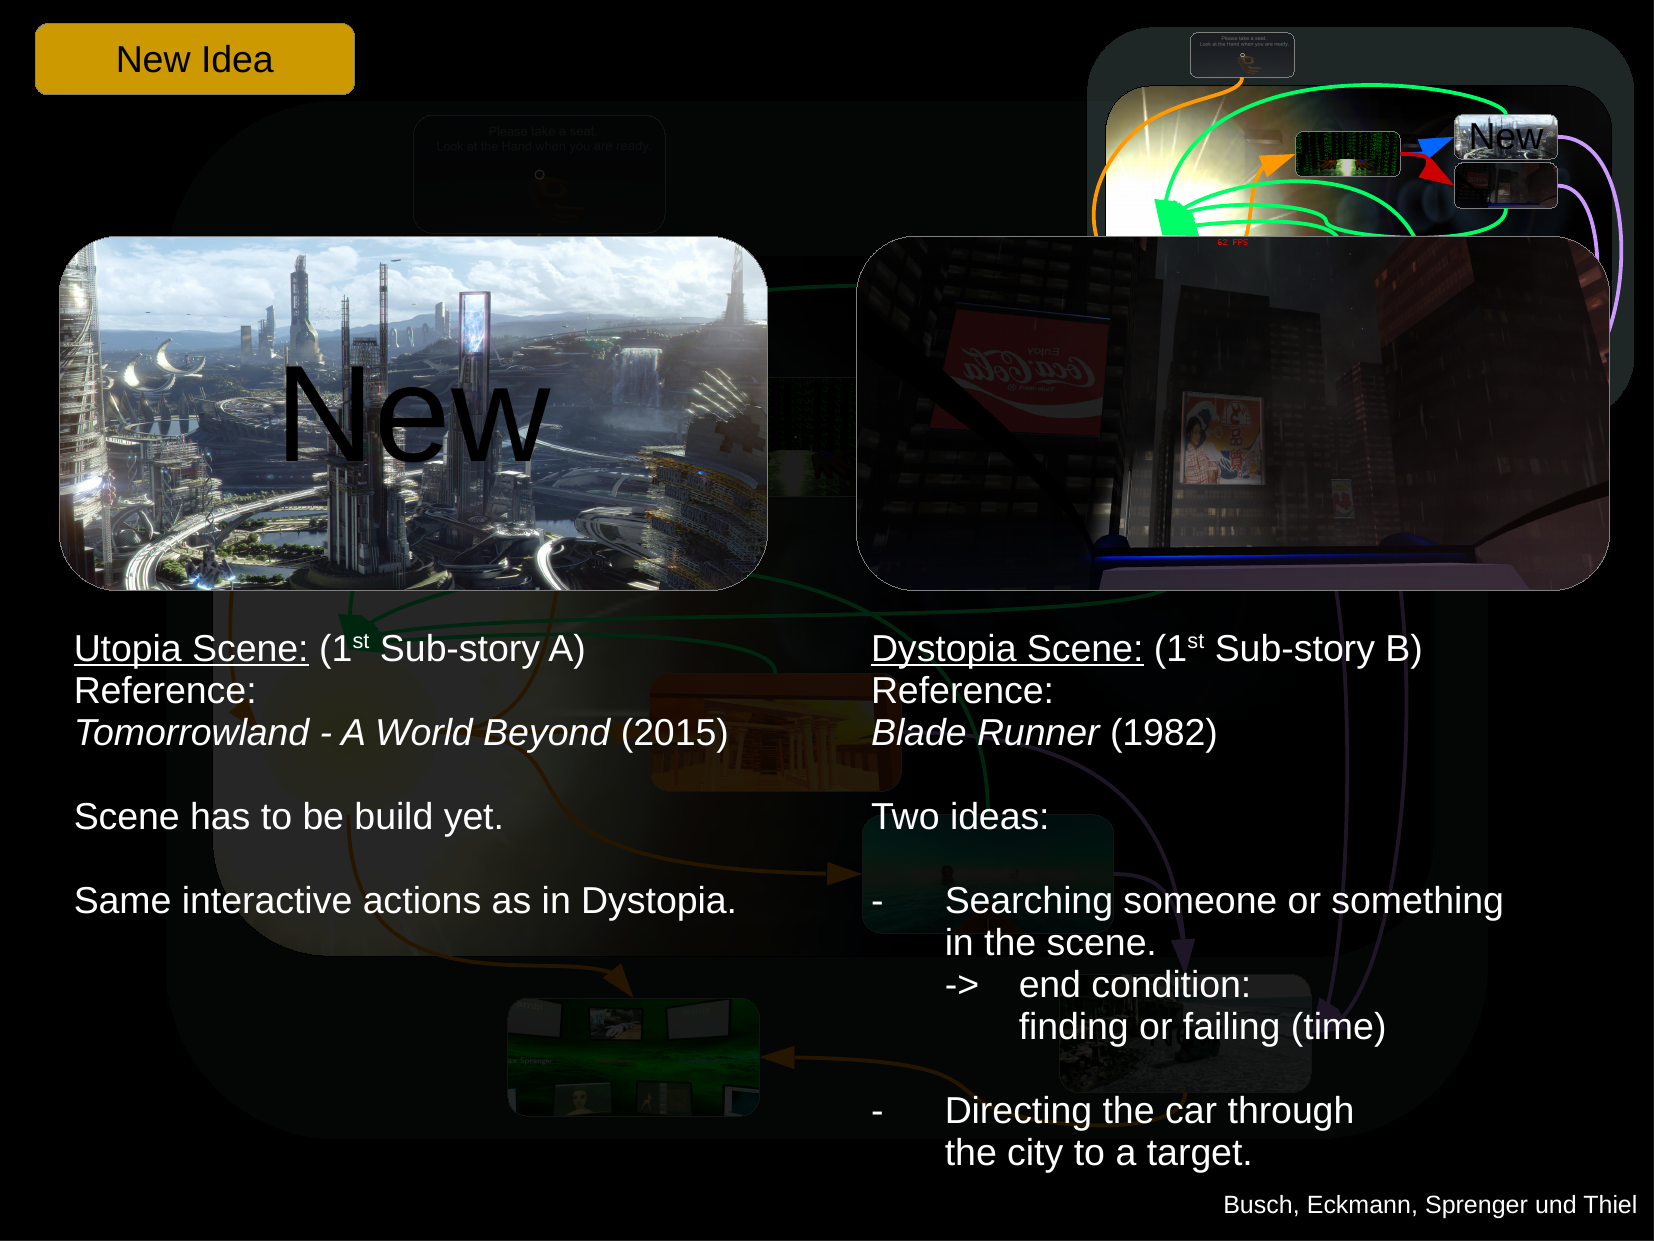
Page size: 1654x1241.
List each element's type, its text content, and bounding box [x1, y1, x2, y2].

text_box New [59, 236, 768, 591]
text_box [0, 0, 1654, 1241]
text_box New [1454, 114, 1558, 160]
text_box Utopia Scene: (1st Sub-story A) Reference: Tomorrowland - A World Beyond (2015) Scene has to be build yet. Same interactive actions as in Dystopia. [59, 620, 763, 973]
text_box New Idea [35, 23, 355, 95]
text_box Dystopia Scene: (1st Sub-story B) Reference: Blade Runner (1982) Two ideas: - Searching someone or something in the scene. -> end condition: finding or failing (time) - Directing the car through the city to a target. [856, 620, 1654, 1241]
